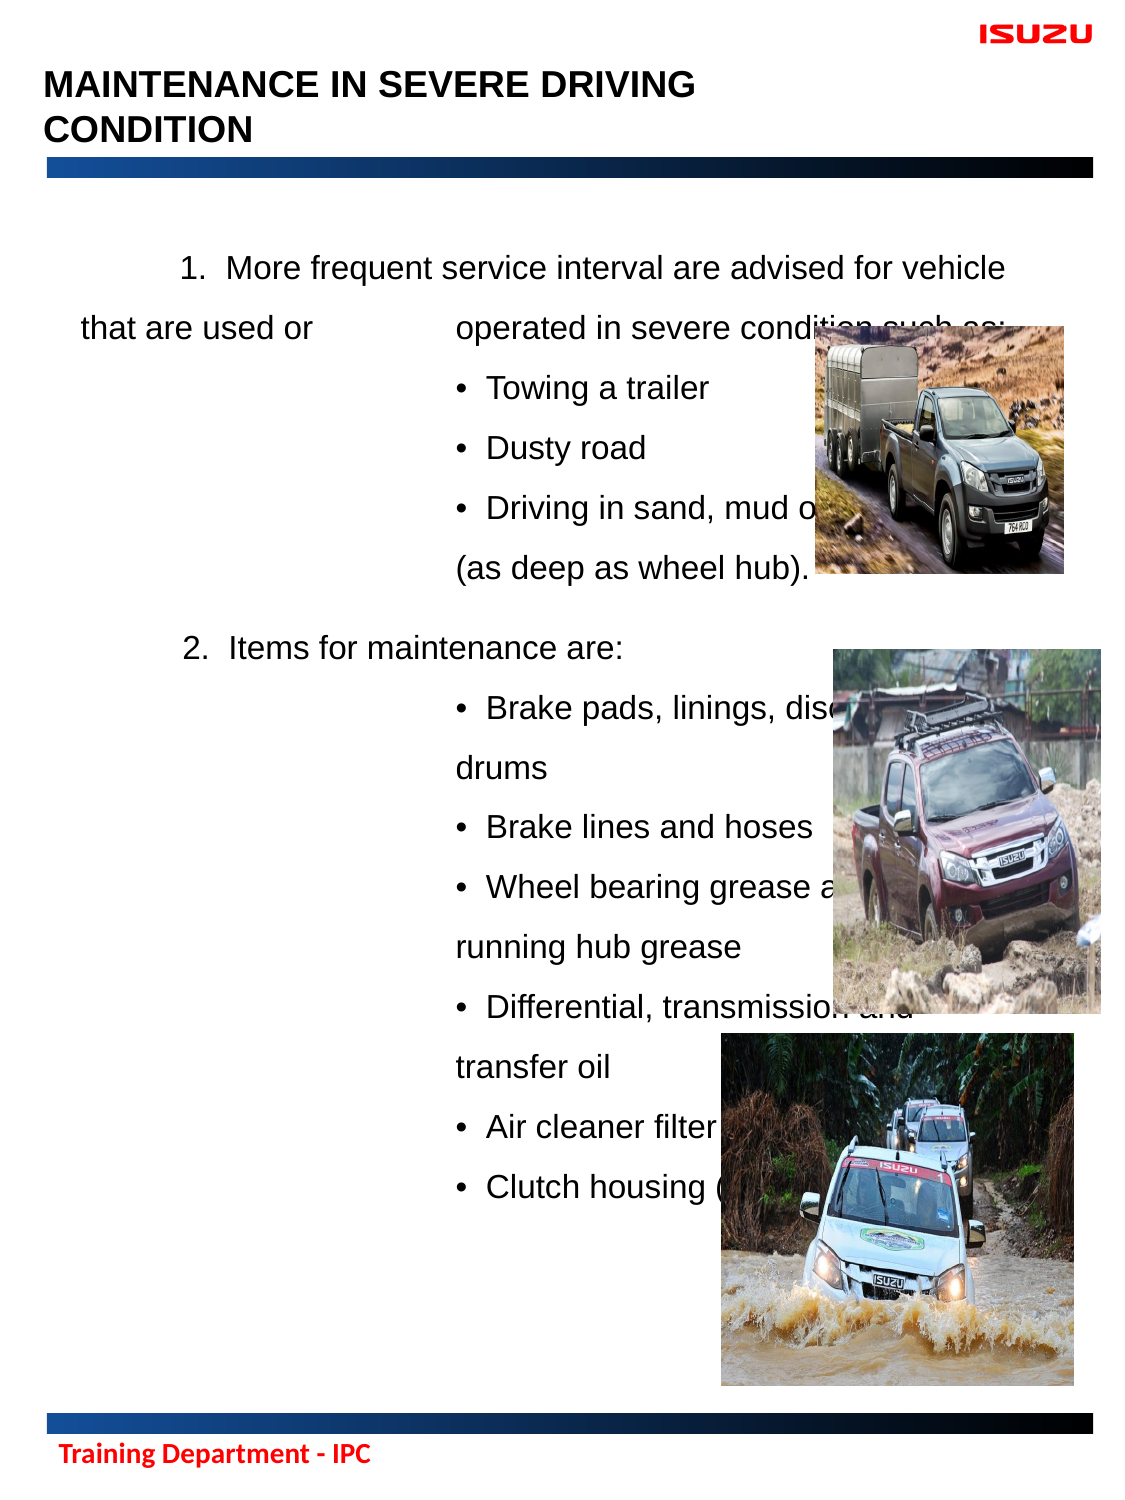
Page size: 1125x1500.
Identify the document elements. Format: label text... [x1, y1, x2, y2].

picture [721, 1033, 1074, 1386]
picture [833, 650, 1101, 1014]
text_box 1. More frequent service interval are advised for vehicle that are used or operated in severe condition such as; • Towing a trailer • Dusty road • Driving in sand, mud or deep water (as deep as wheel hub). 2. Items for maintenance are: • Brake pads, linings, discs and drums • Brake lines and hoses • Wheel bearing grease and free- running hub grease • Differential, transmission and transfer oil • Air cleaner filter • Clutch housing (check water entry) [65, 184, 1035, 1270]
picture [815, 326, 1064, 574]
text_box MAINTENANCE IN SEVERE DRIVING CONDITION [28, 52, 882, 159]
